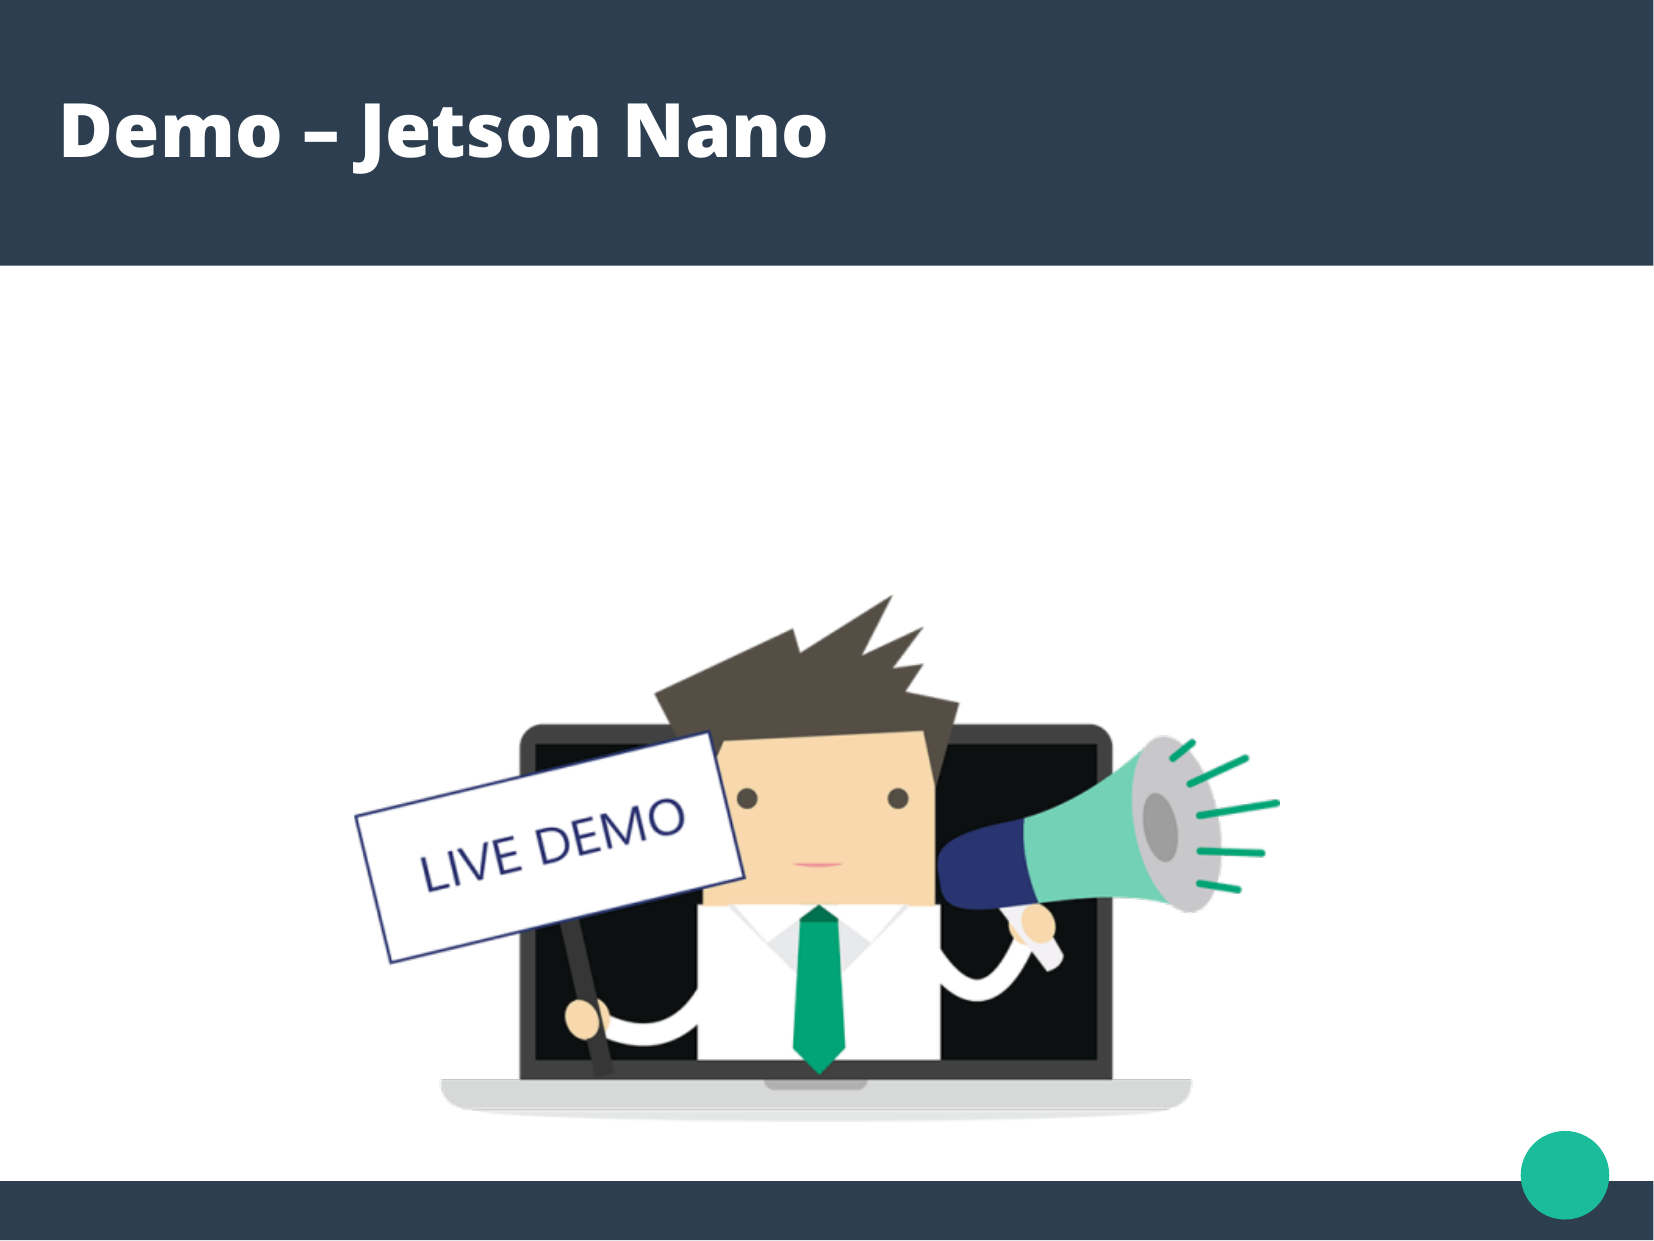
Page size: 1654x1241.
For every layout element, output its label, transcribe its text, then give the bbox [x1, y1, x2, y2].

picture [354, 595, 1280, 1123]
title Demo – Jetson Nano [59, 49, 1595, 207]
